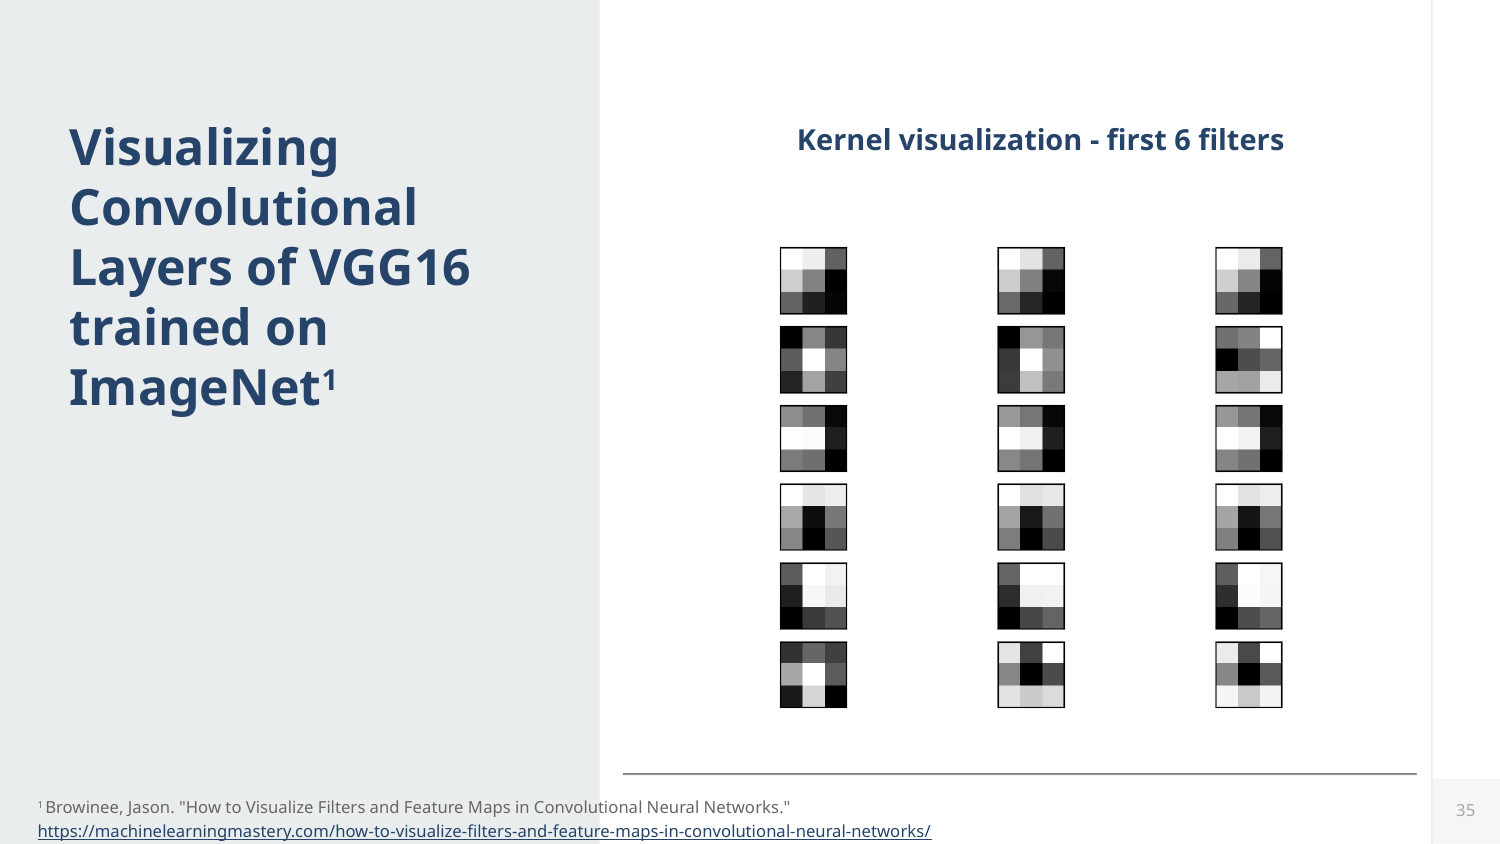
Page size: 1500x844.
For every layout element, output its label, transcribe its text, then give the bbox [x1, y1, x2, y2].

slide_number <number> [1400, 779, 1491, 844]
picture [623, 176, 1419, 773]
list 1 Browinee, Jason. "How to Visualize Filters and Feature Maps in Convolutional Neural Networks." https://machinelearningmastery.com/how-to-visualize-filters-and-feature-maps-in-convolutional-neural-networks/ [22, 779, 1428, 835]
title Kernel visualization - first 6 filters [716, 99, 1366, 176]
title Visualizing Convolutional Layers of VGG16 trained on ImageNet1 [54, 99, 491, 703]
